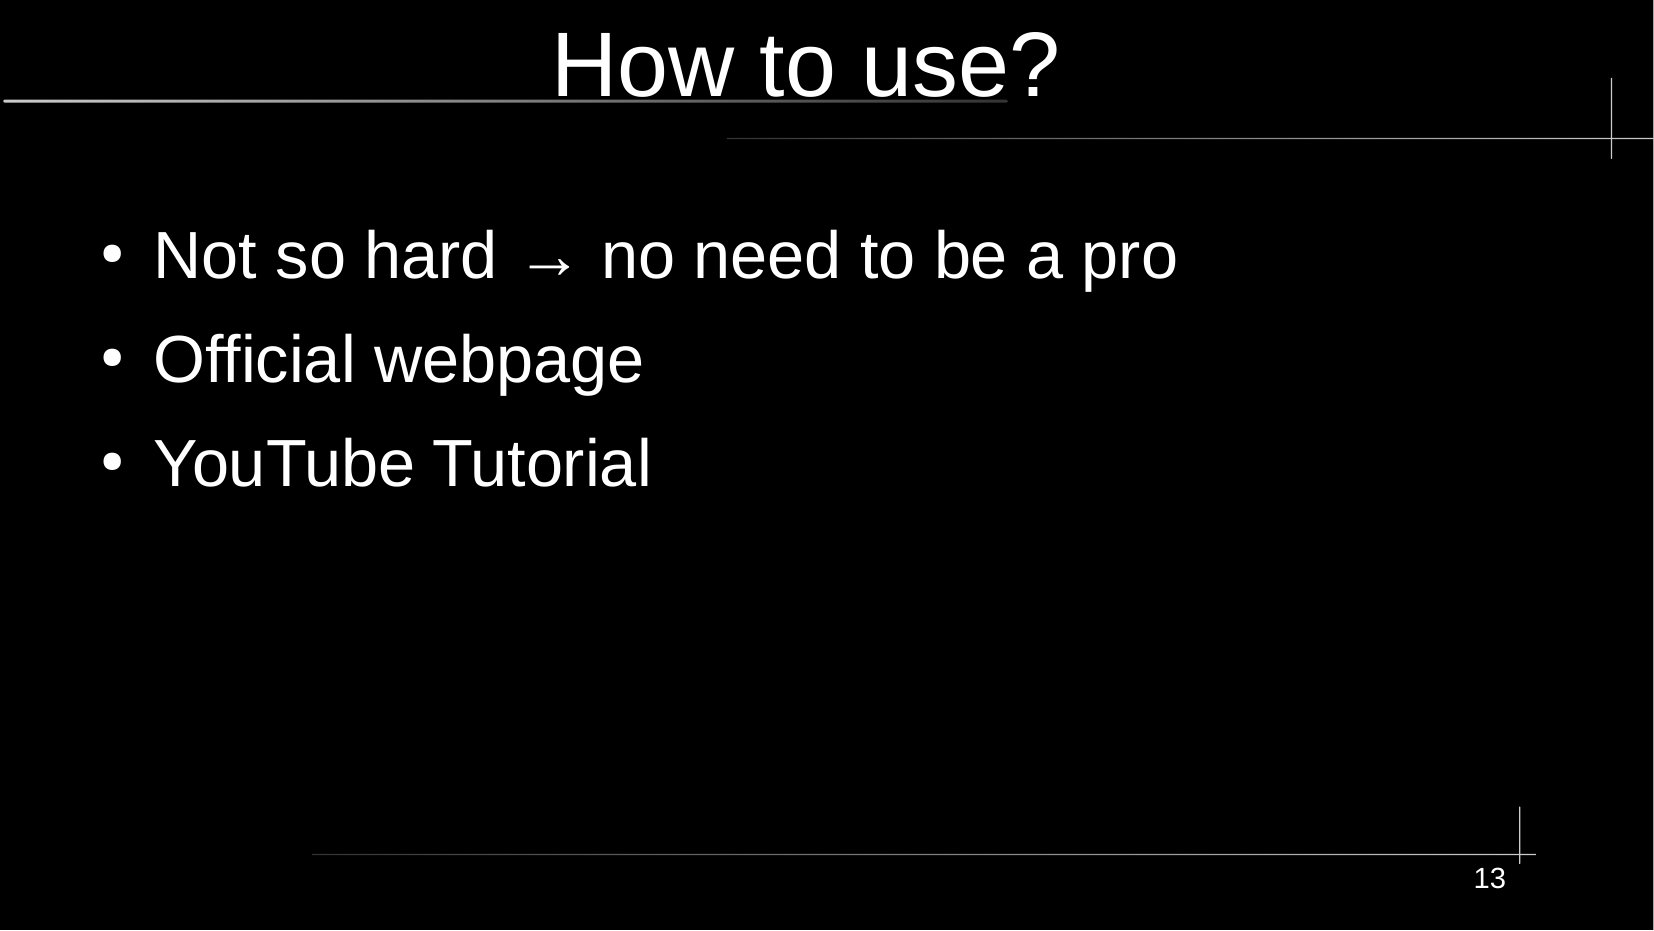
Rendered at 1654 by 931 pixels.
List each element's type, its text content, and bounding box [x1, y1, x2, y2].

list Not so hard → no need to be a pro Official webpage YouTube Tutorial [82, 217, 1571, 758]
title How to use? [23, 11, 1589, 119]
